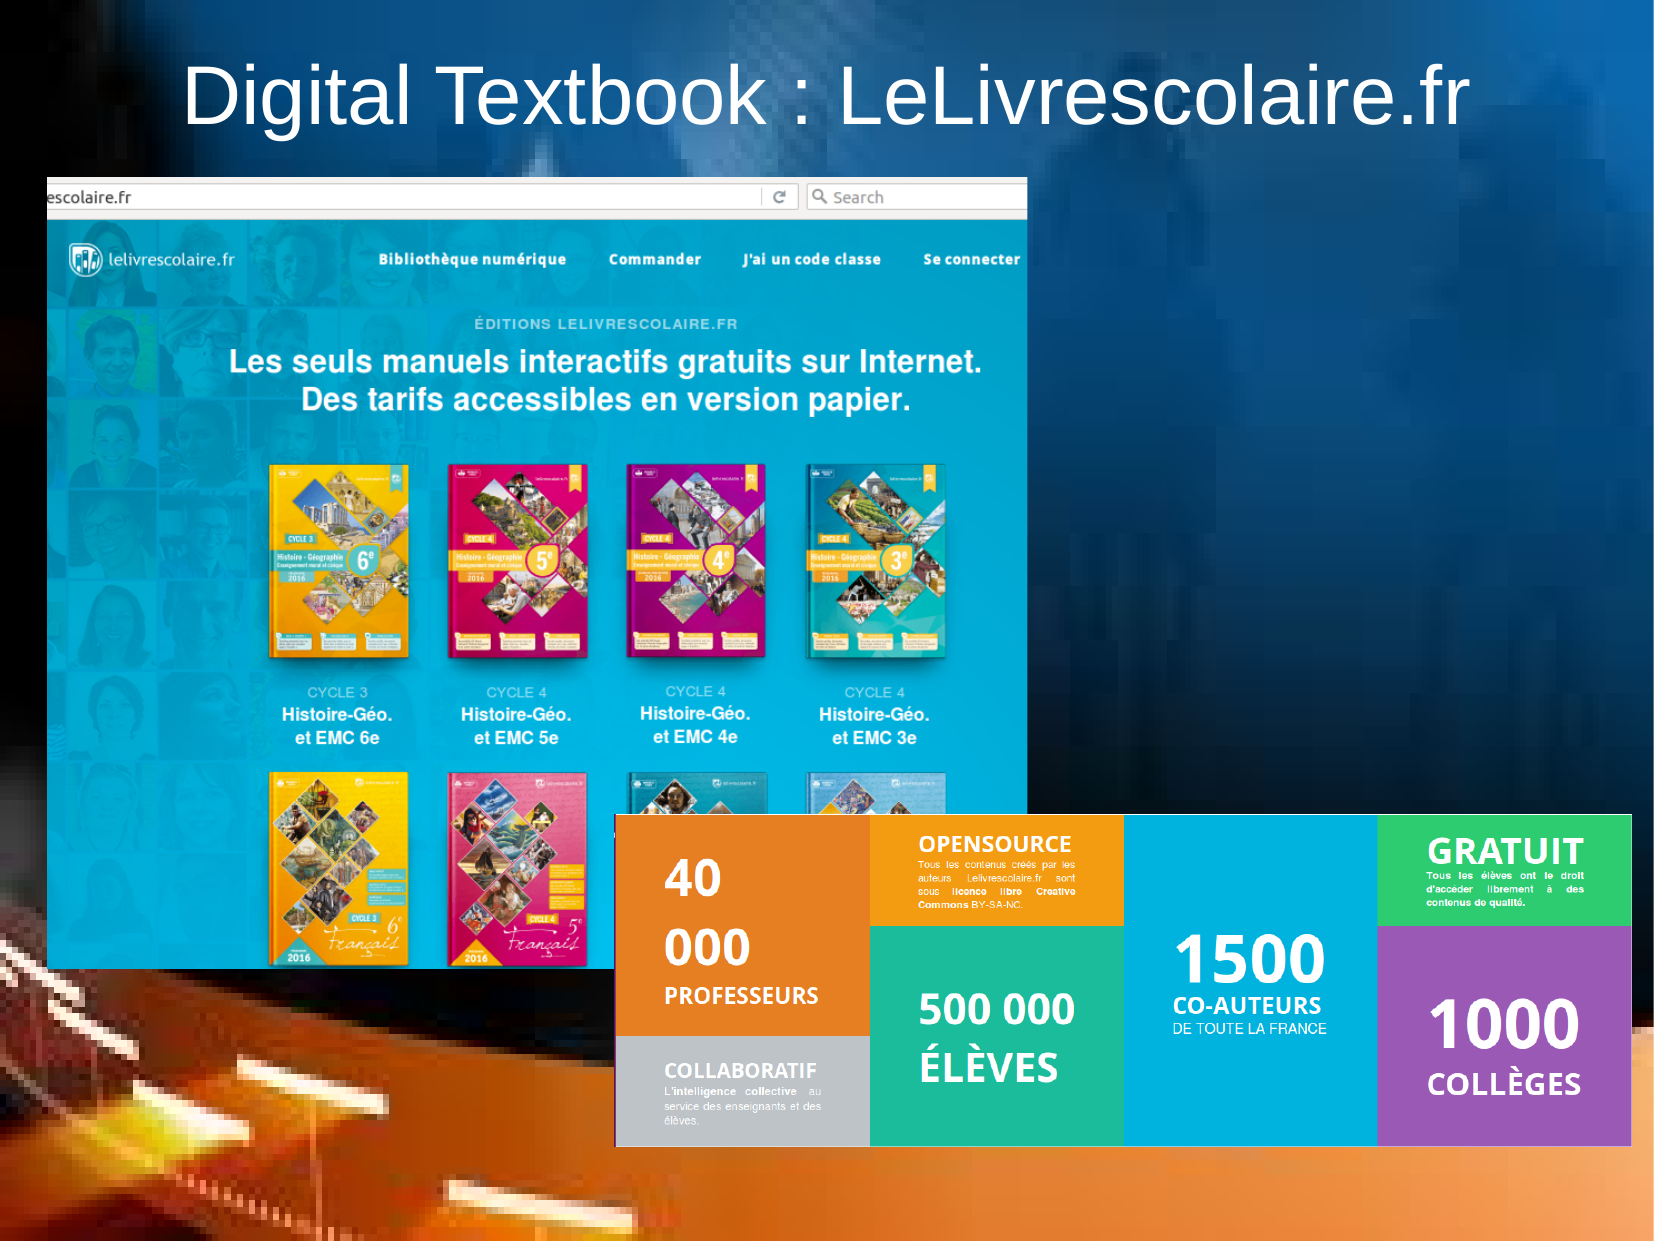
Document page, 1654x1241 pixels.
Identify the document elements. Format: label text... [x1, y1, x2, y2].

picture [0, 0, 1654, 1241]
title Digital Textbook : LeLivrescolaire.fr [82, 49, 1571, 257]
